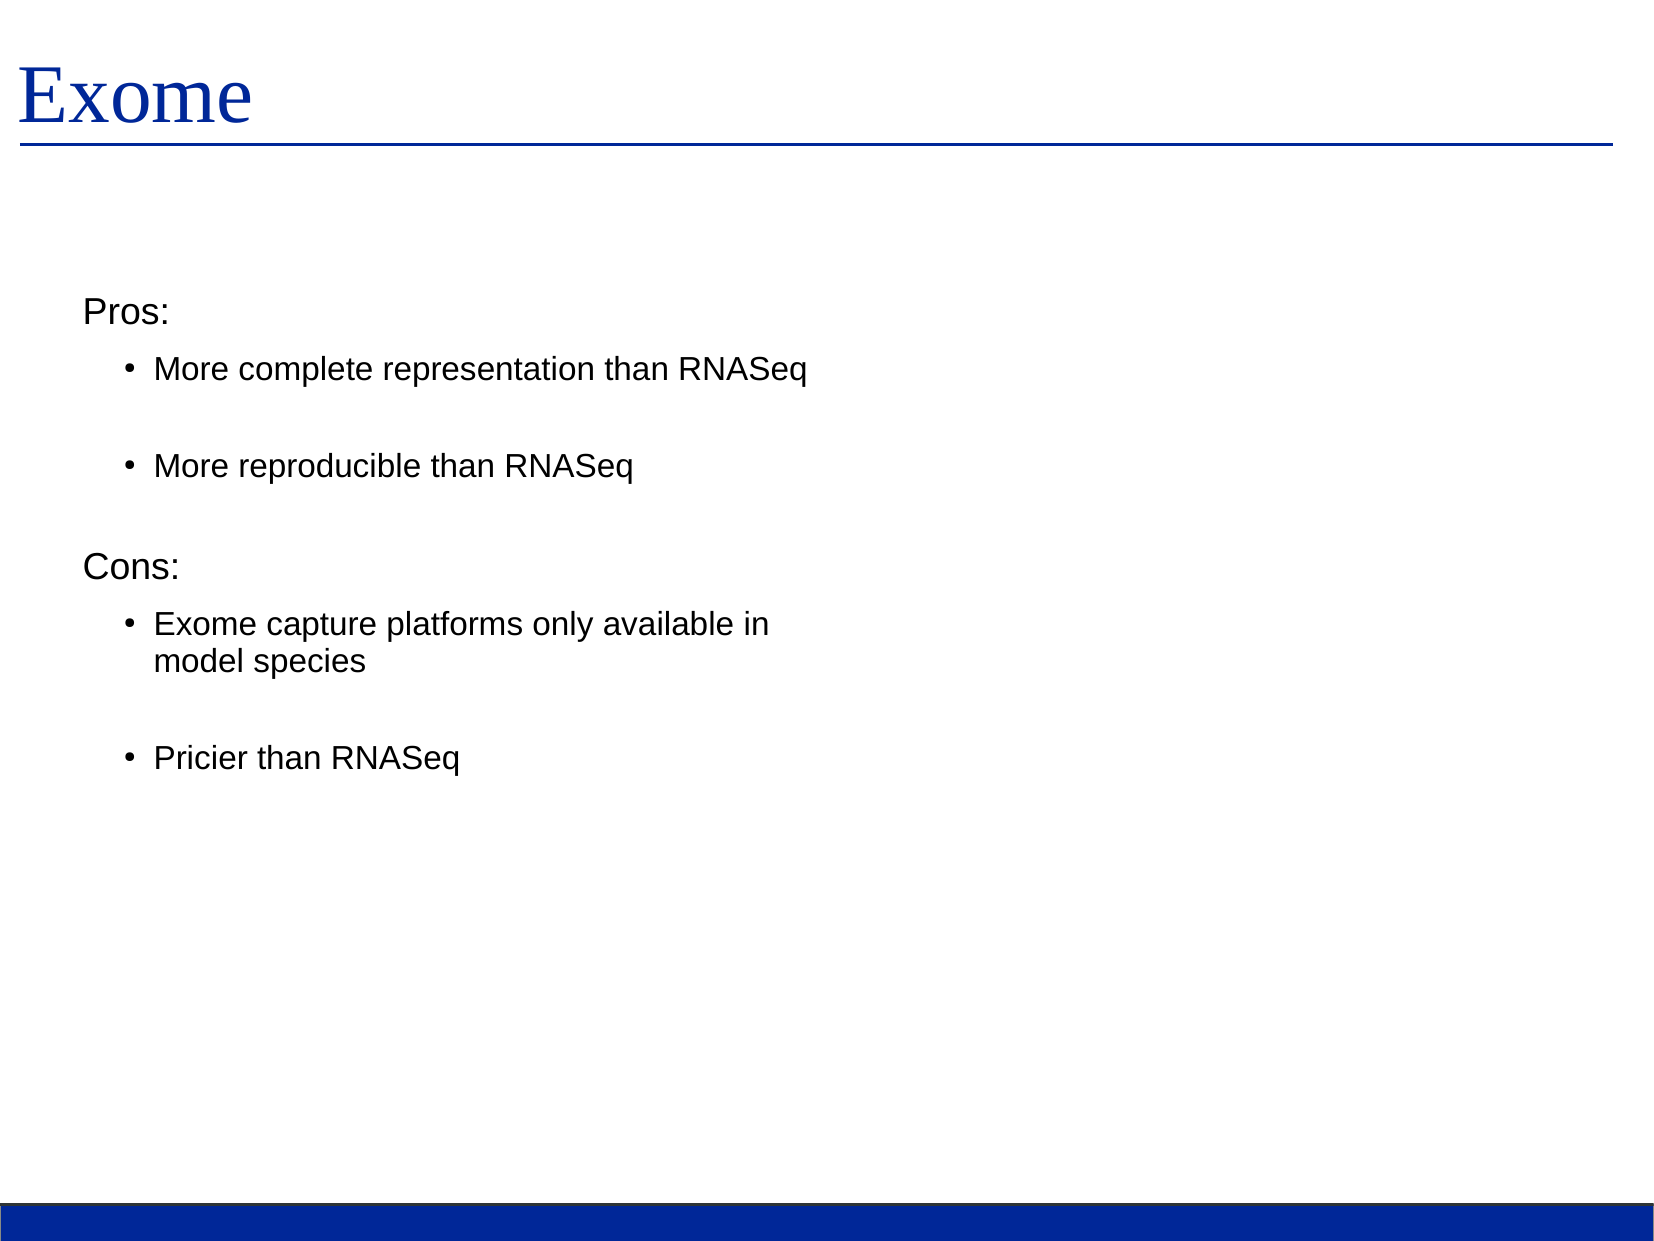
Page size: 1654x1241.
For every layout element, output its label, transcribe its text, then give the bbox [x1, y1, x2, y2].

title Exome [17, 0, 1589, 198]
list Pros: More complete representation than RNASeq More reproducible than RNASeq Cons: Exome capture platforms only available in model species Pricier than RNASeq [82, 290, 809, 1109]
